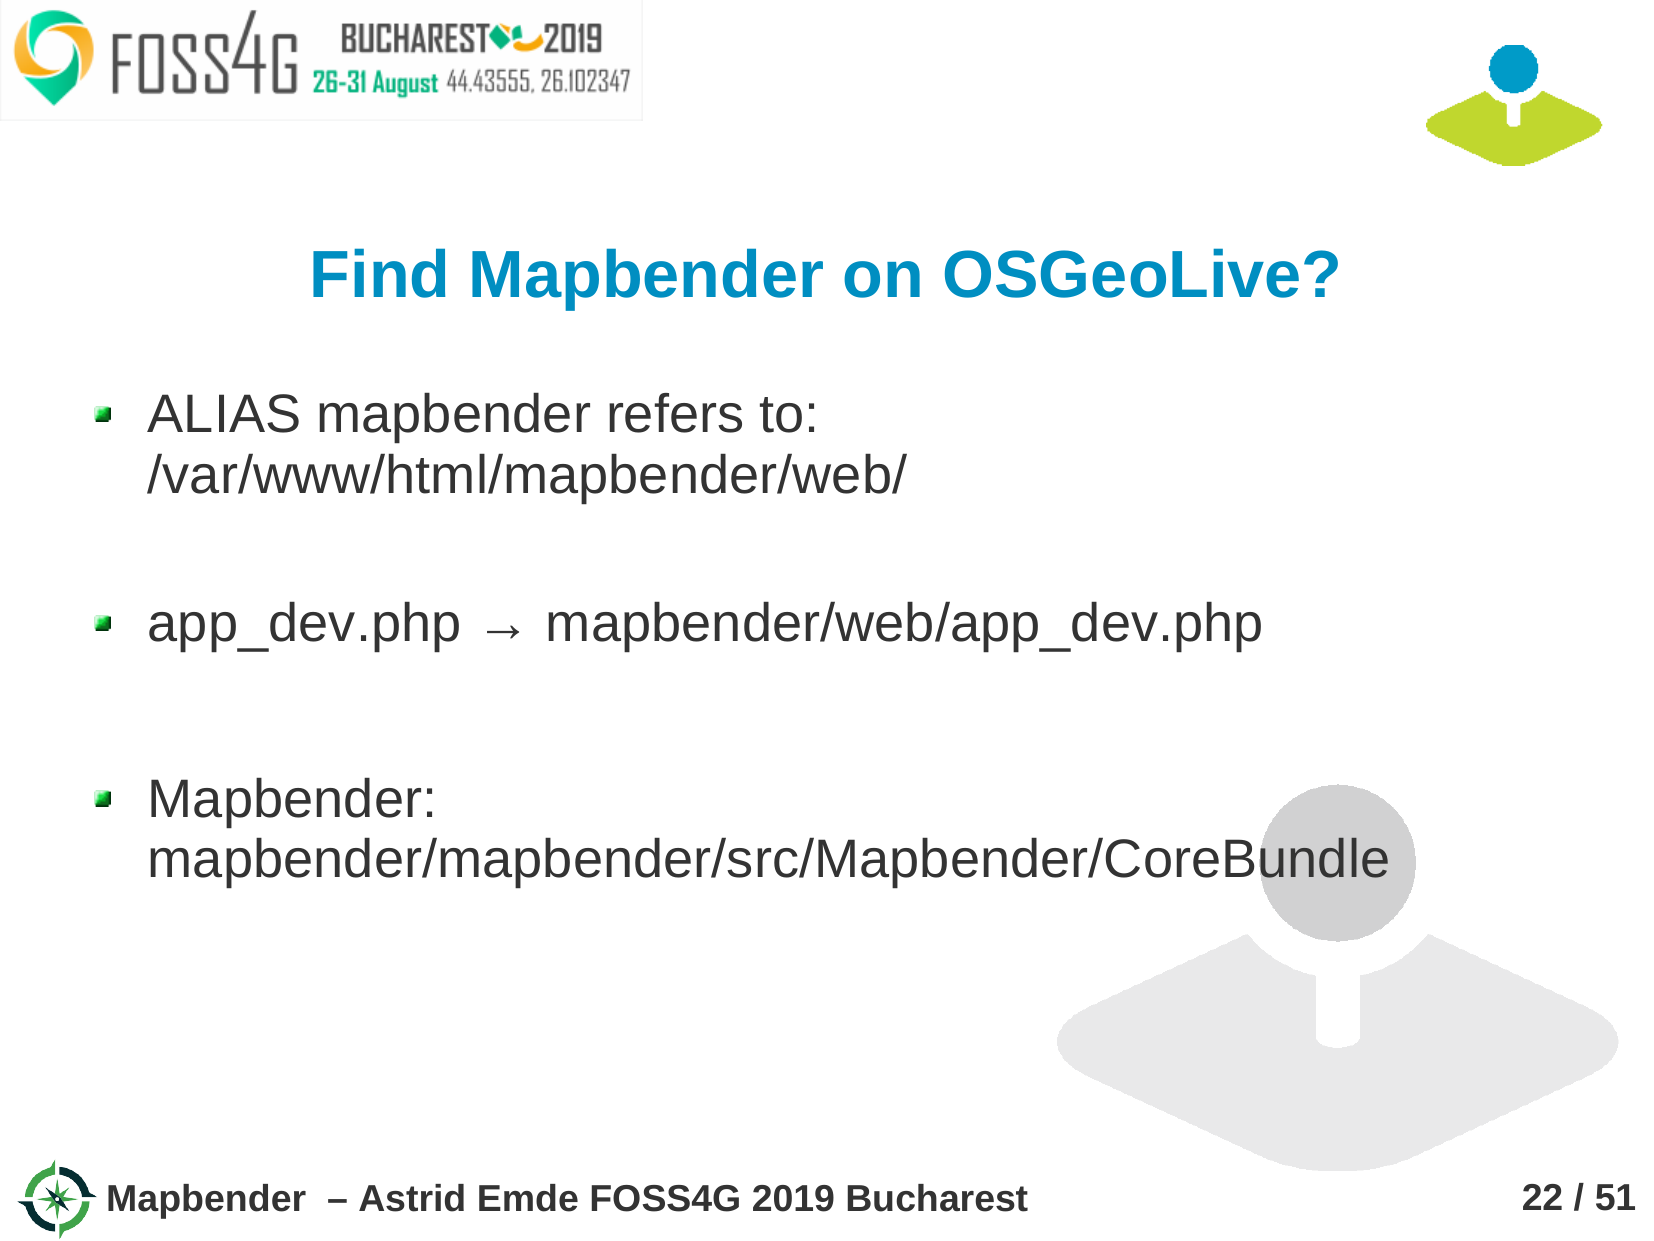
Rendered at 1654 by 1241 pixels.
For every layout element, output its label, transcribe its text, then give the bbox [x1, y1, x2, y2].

list ALIAS mapbender refers to: /var/www/html/mapbender/web/ app_dev.php → mapbender/web/app_dev.php Mapbender: mapbender/mapbender/src/Mapbender/CoreBundle [76, 383, 1565, 1188]
title Find Mapbender on OSGeoLive? [82, 200, 1571, 349]
picture [1426, 45, 1604, 166]
picture [0, 0, 643, 121]
picture [16, 1158, 98, 1240]
